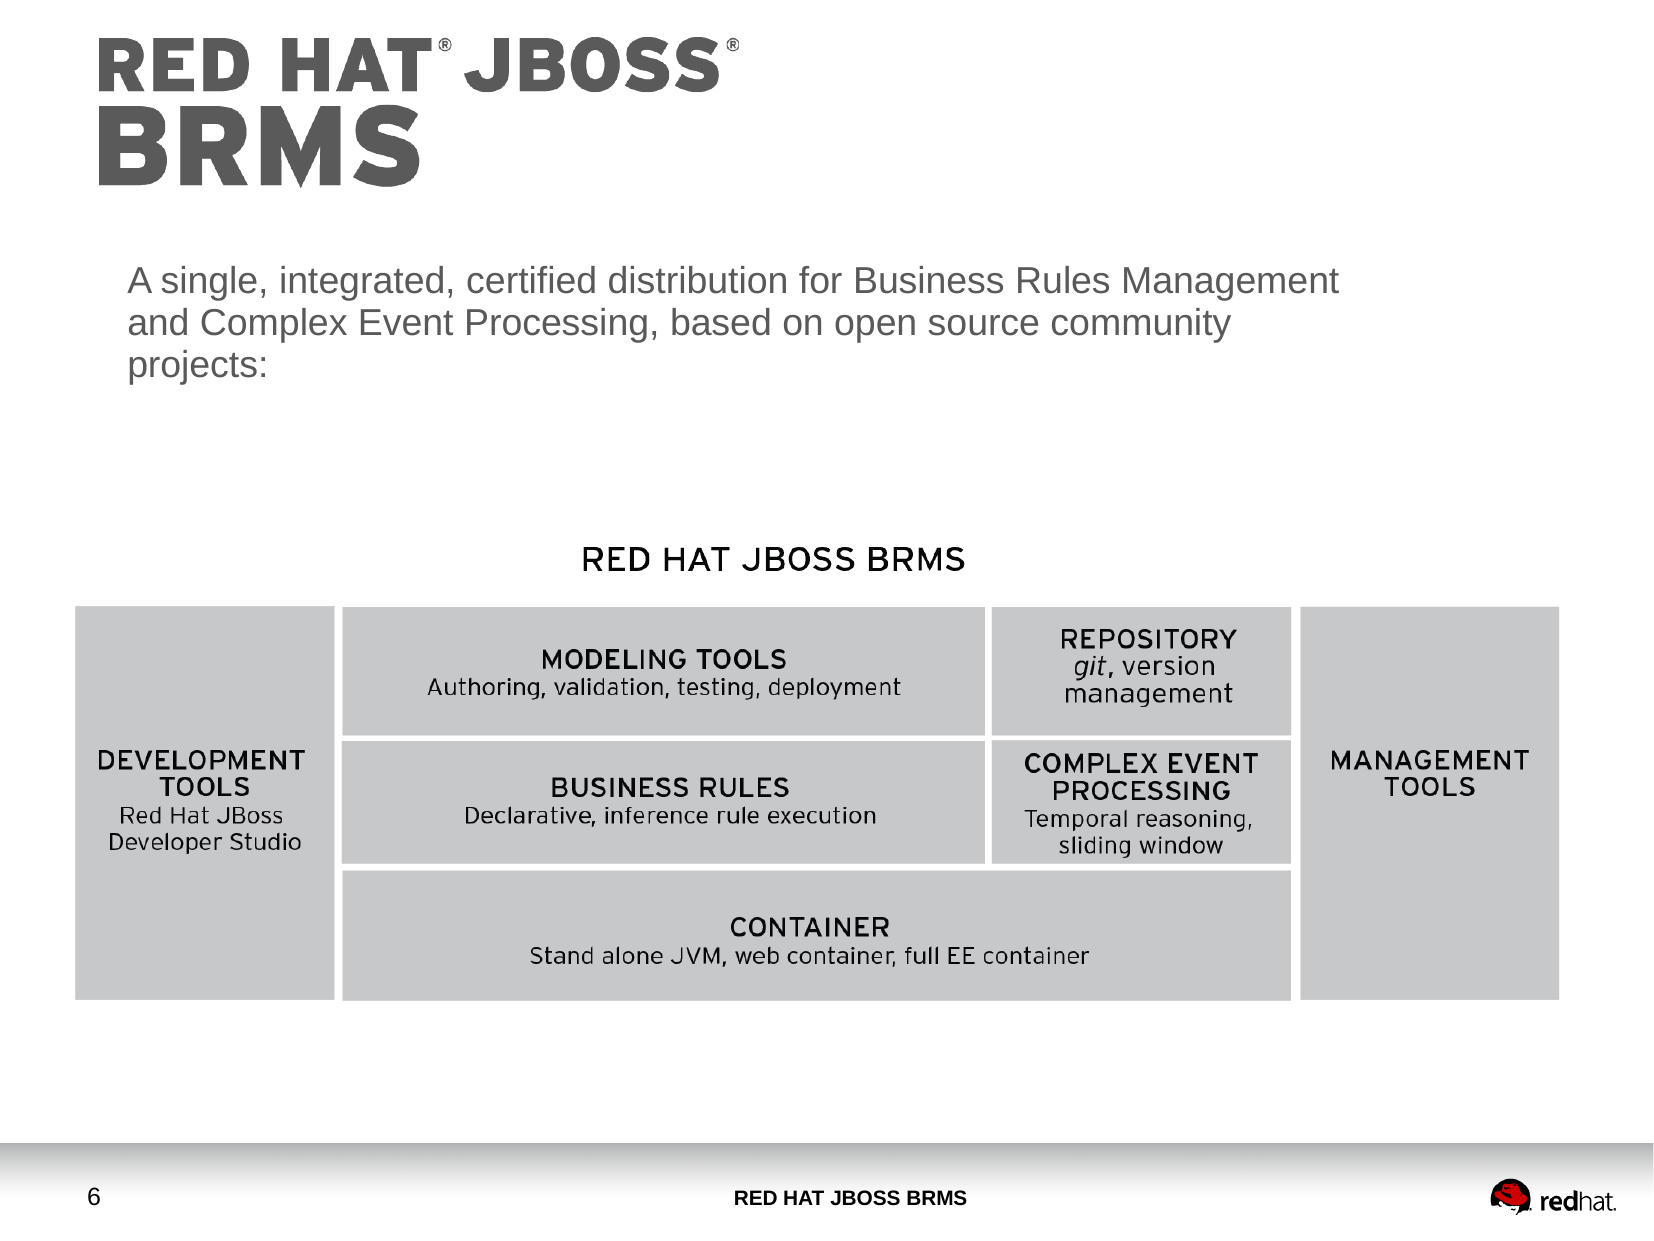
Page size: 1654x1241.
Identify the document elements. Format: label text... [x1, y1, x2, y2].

picture [0, 1143, 1654, 1241]
picture [99, 37, 739, 188]
picture [48, 469, 1586, 1002]
text_box A single, integrated, certified distribution for Business Rules Management and Complex Event Processing, based on open source community projects: [112, 251, 1388, 393]
